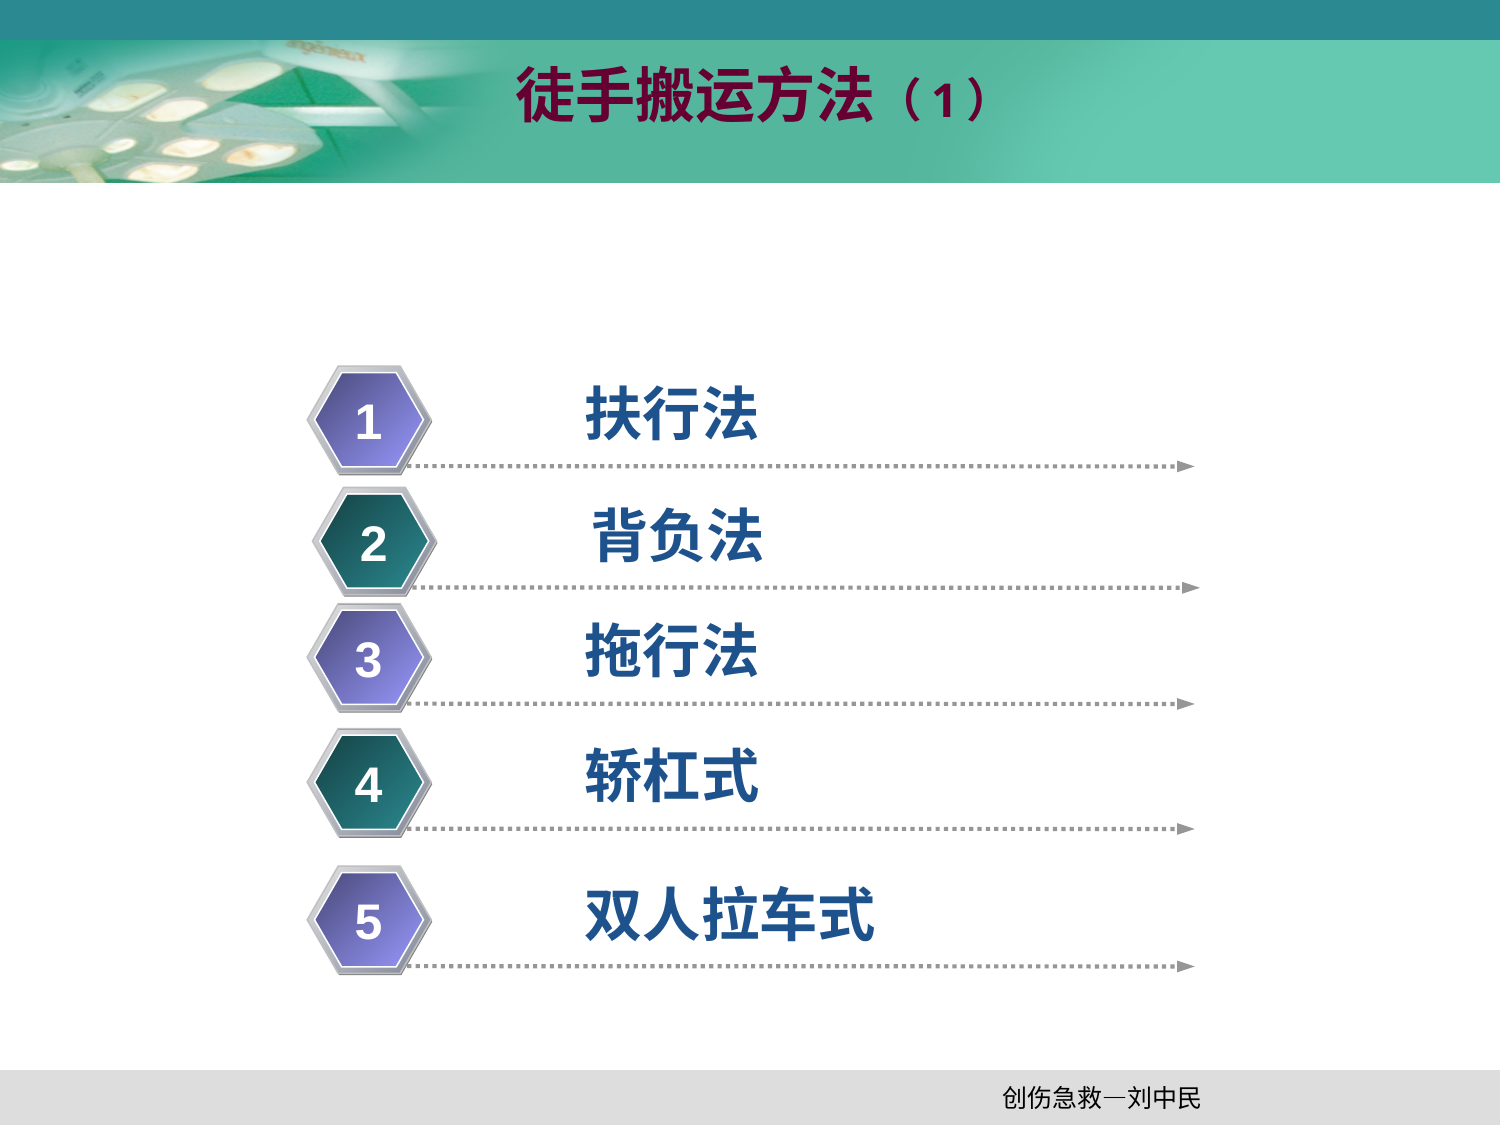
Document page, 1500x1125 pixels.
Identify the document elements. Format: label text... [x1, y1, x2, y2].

text_box [307, 366, 433, 476]
text_box [307, 866, 433, 976]
text_box [307, 603, 433, 713]
text_box 5 [339, 882, 398, 958]
text_box 2 [344, 503, 403, 579]
text_box 创伤急救—刘中民 [987, 1074, 1463, 1125]
text_box [312, 487, 438, 597]
text_box 1 [339, 382, 398, 458]
text_box 双人拉车式 [569, 870, 926, 956]
text_box 拖行法 [569, 606, 804, 692]
text_box [307, 728, 433, 838]
text_box 轿杠式 [569, 731, 804, 817]
text_box 3 [339, 619, 398, 695]
text_box 背负法 [575, 491, 814, 577]
text_box 扶行法 [569, 369, 804, 455]
text_box 4 [339, 744, 398, 820]
list 徒手搬运方法（1） [99, 50, 1363, 138]
